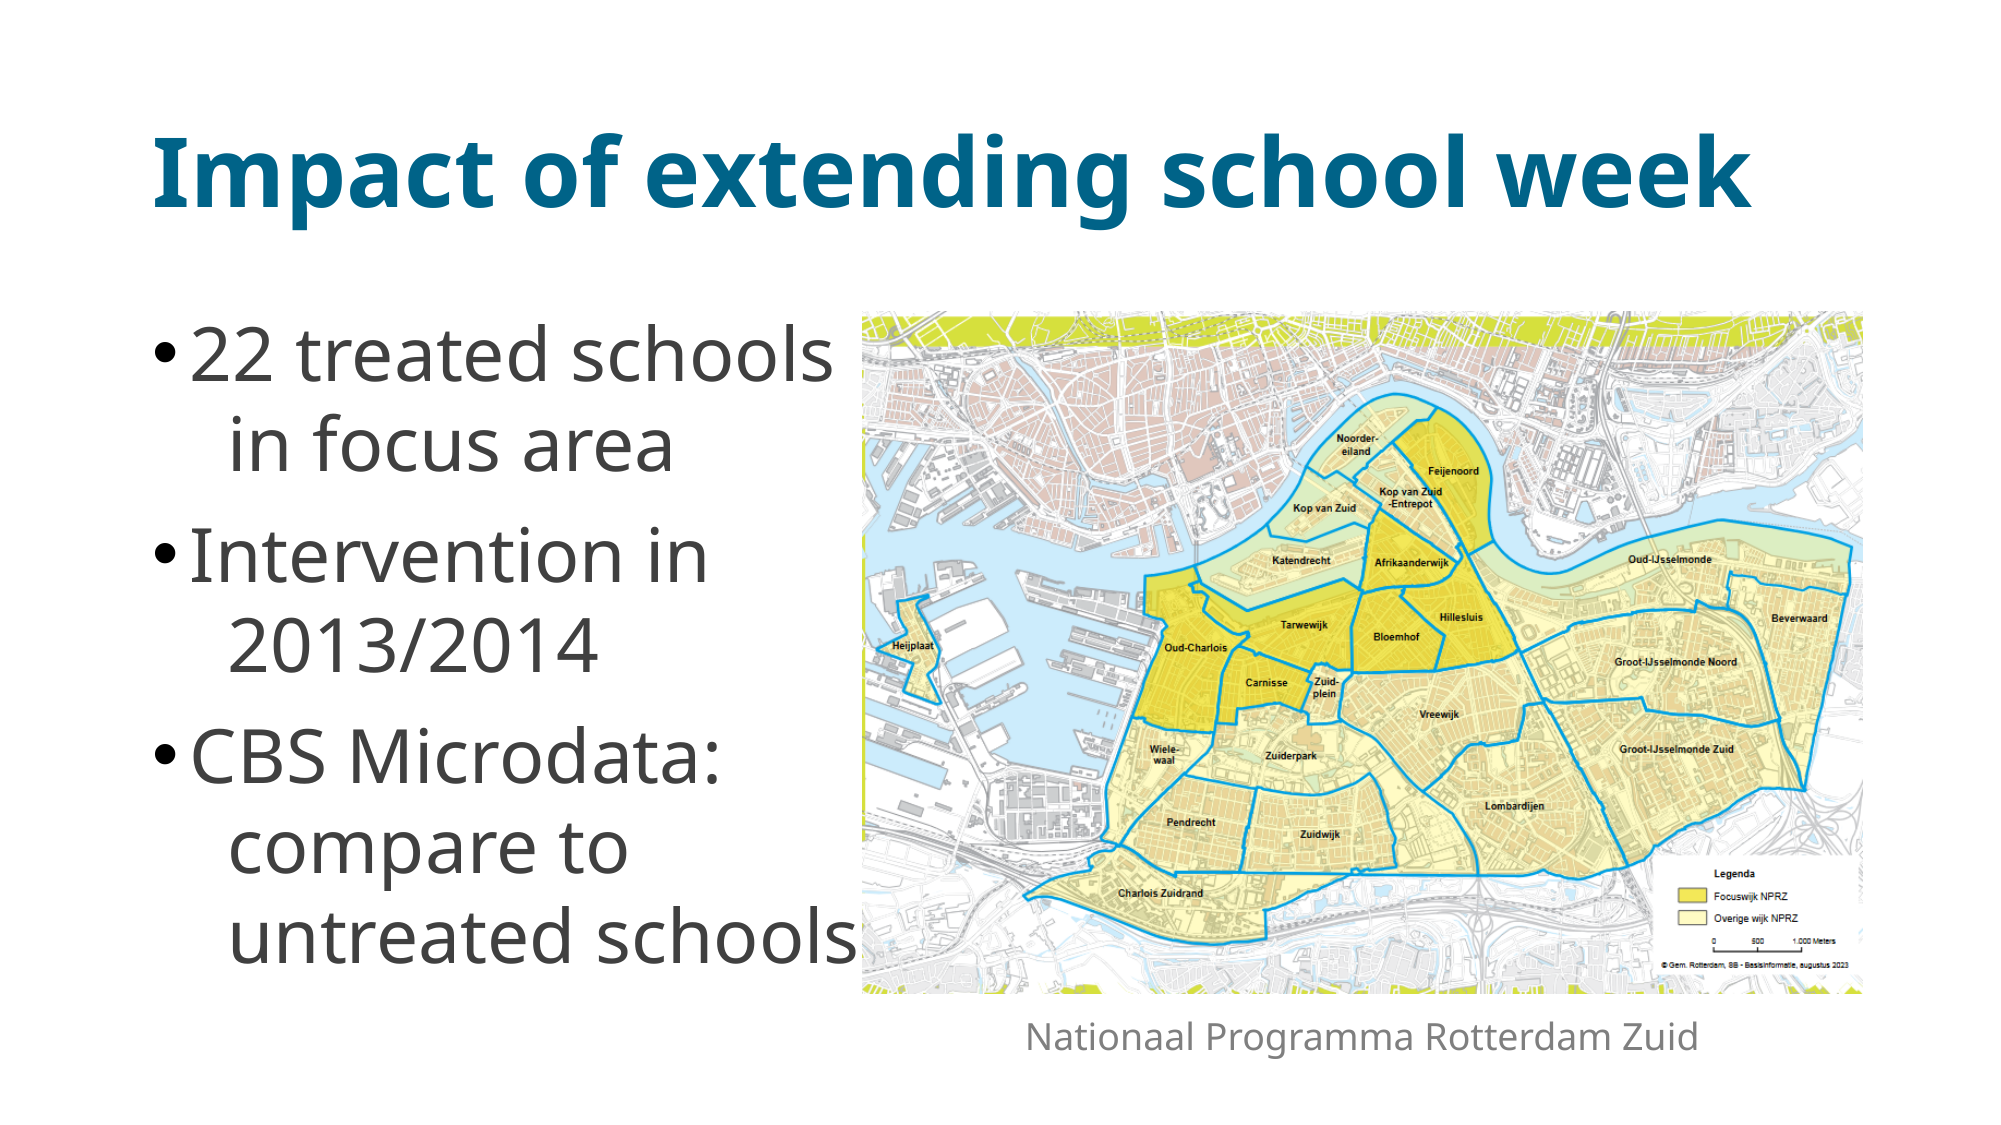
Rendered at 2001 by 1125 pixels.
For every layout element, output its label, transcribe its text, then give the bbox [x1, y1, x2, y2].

picture [862, 311, 1863, 994]
list 22 treated schools in focus area Intervention in 2013/2014 CBS Microdata: compare to untreated schools [137, 299, 903, 1066]
title Impact of extending school week [137, 59, 1863, 278]
text_box Nationaal Programma Rotterdam Zuid [862, 1005, 1863, 1067]
